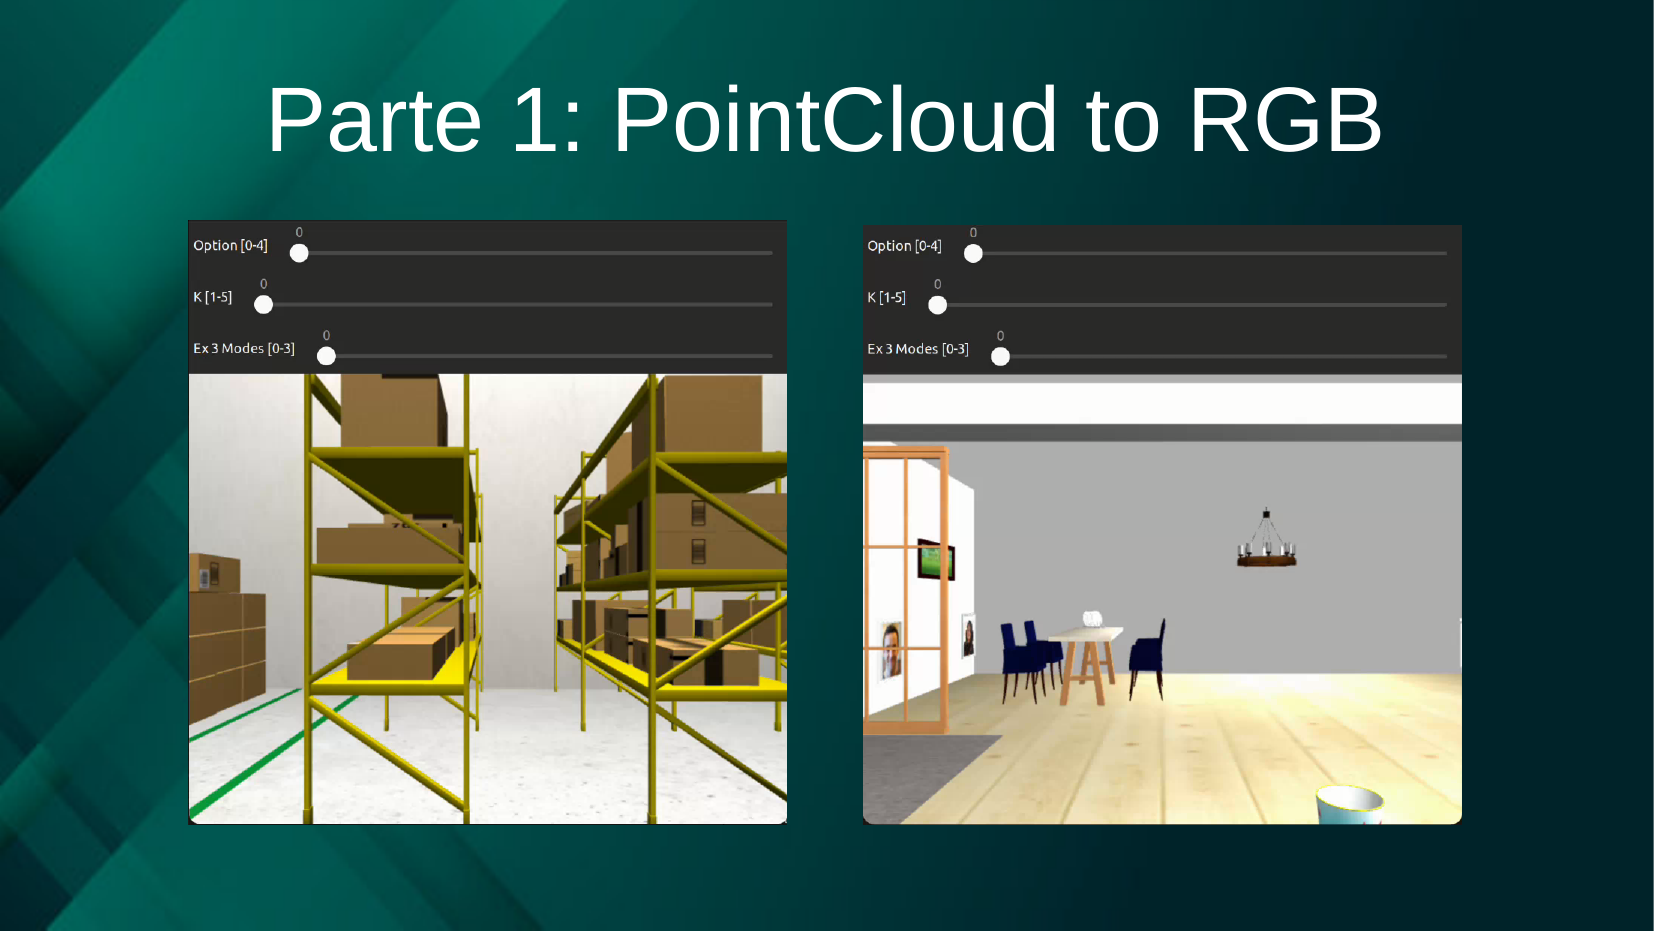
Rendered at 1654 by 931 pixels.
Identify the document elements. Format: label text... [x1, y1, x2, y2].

title Parte 1: PointCloud to RGB [82, 37, 1571, 193]
text_box [862, 224, 1463, 825]
text_box [187, 219, 788, 825]
picture [0, 0, 1654, 931]
